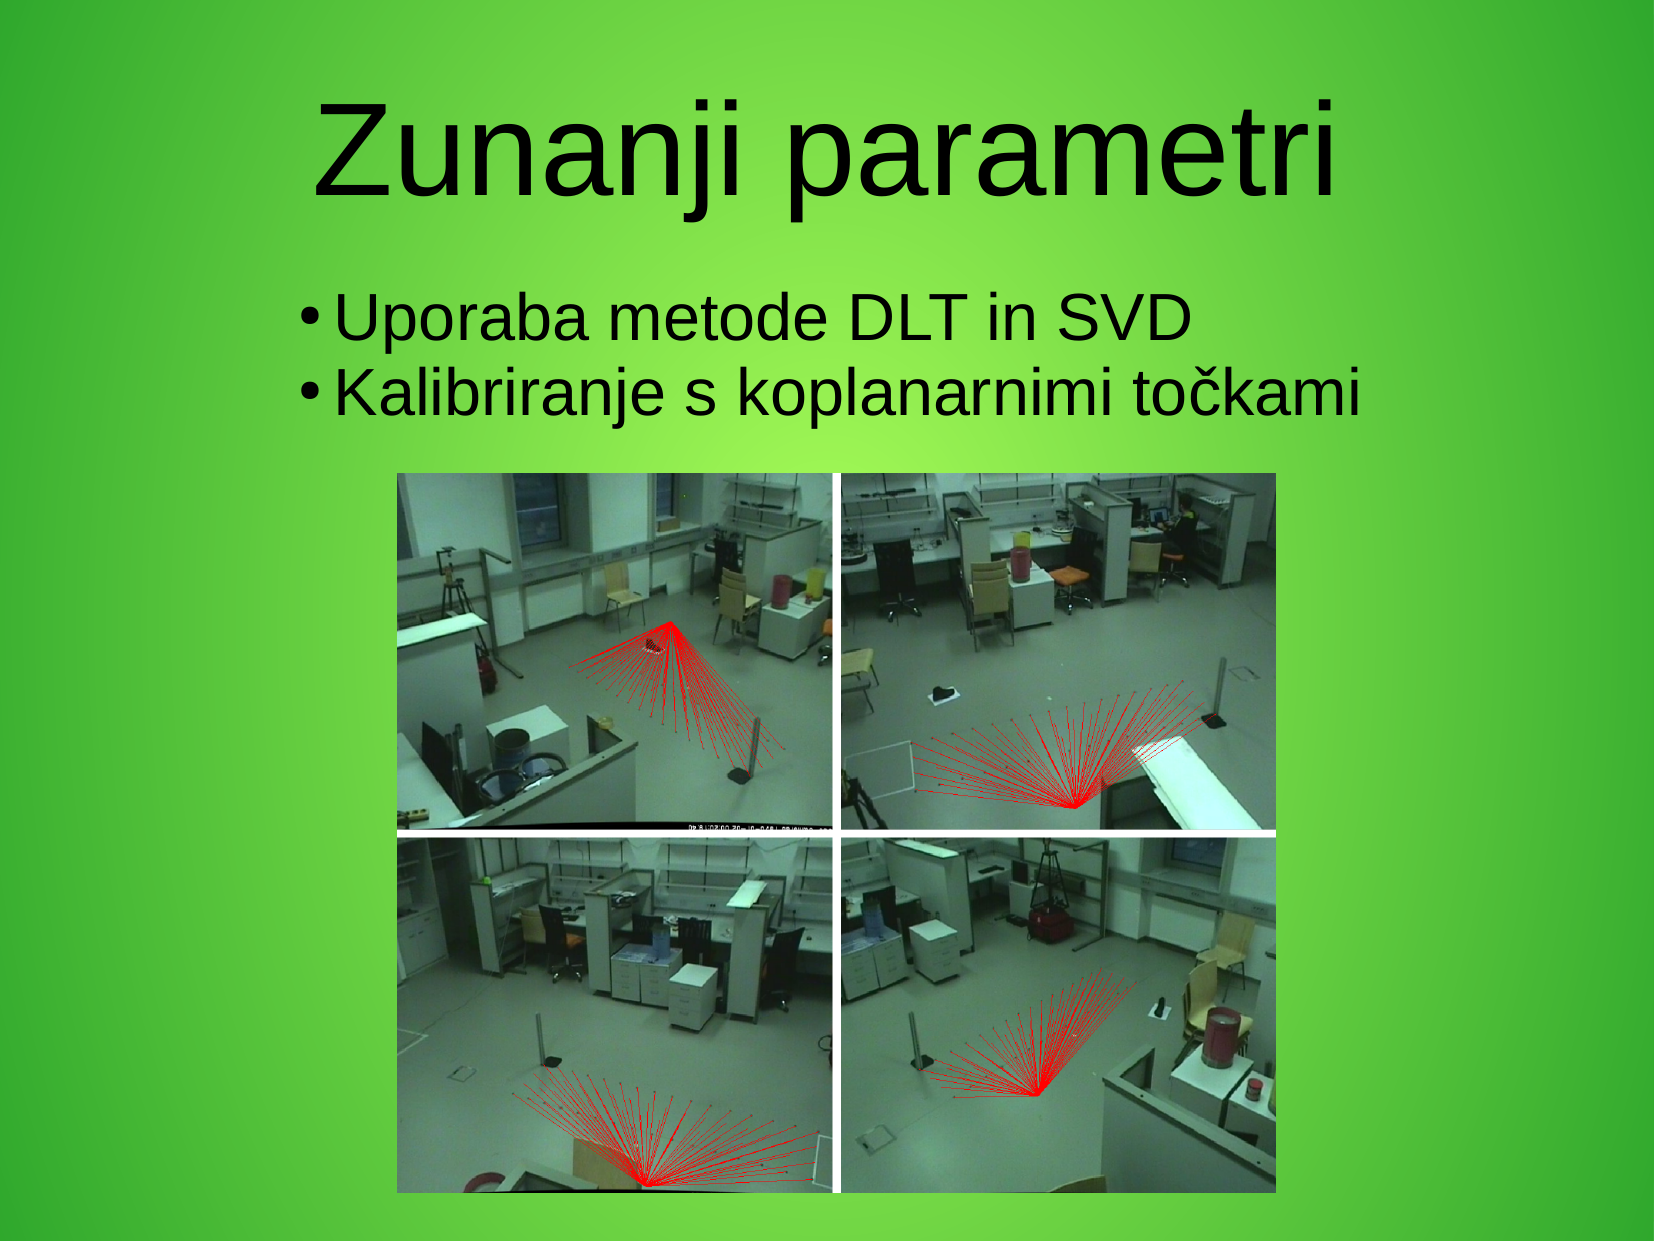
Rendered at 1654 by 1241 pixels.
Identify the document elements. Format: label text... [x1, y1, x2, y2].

text_box Uporaba metode DLT in SVD Kalibriranje s koplanarnimi točkami [283, 272, 1382, 438]
picture [397, 473, 1276, 1193]
title Zunanji parametri [82, 47, 1571, 252]
